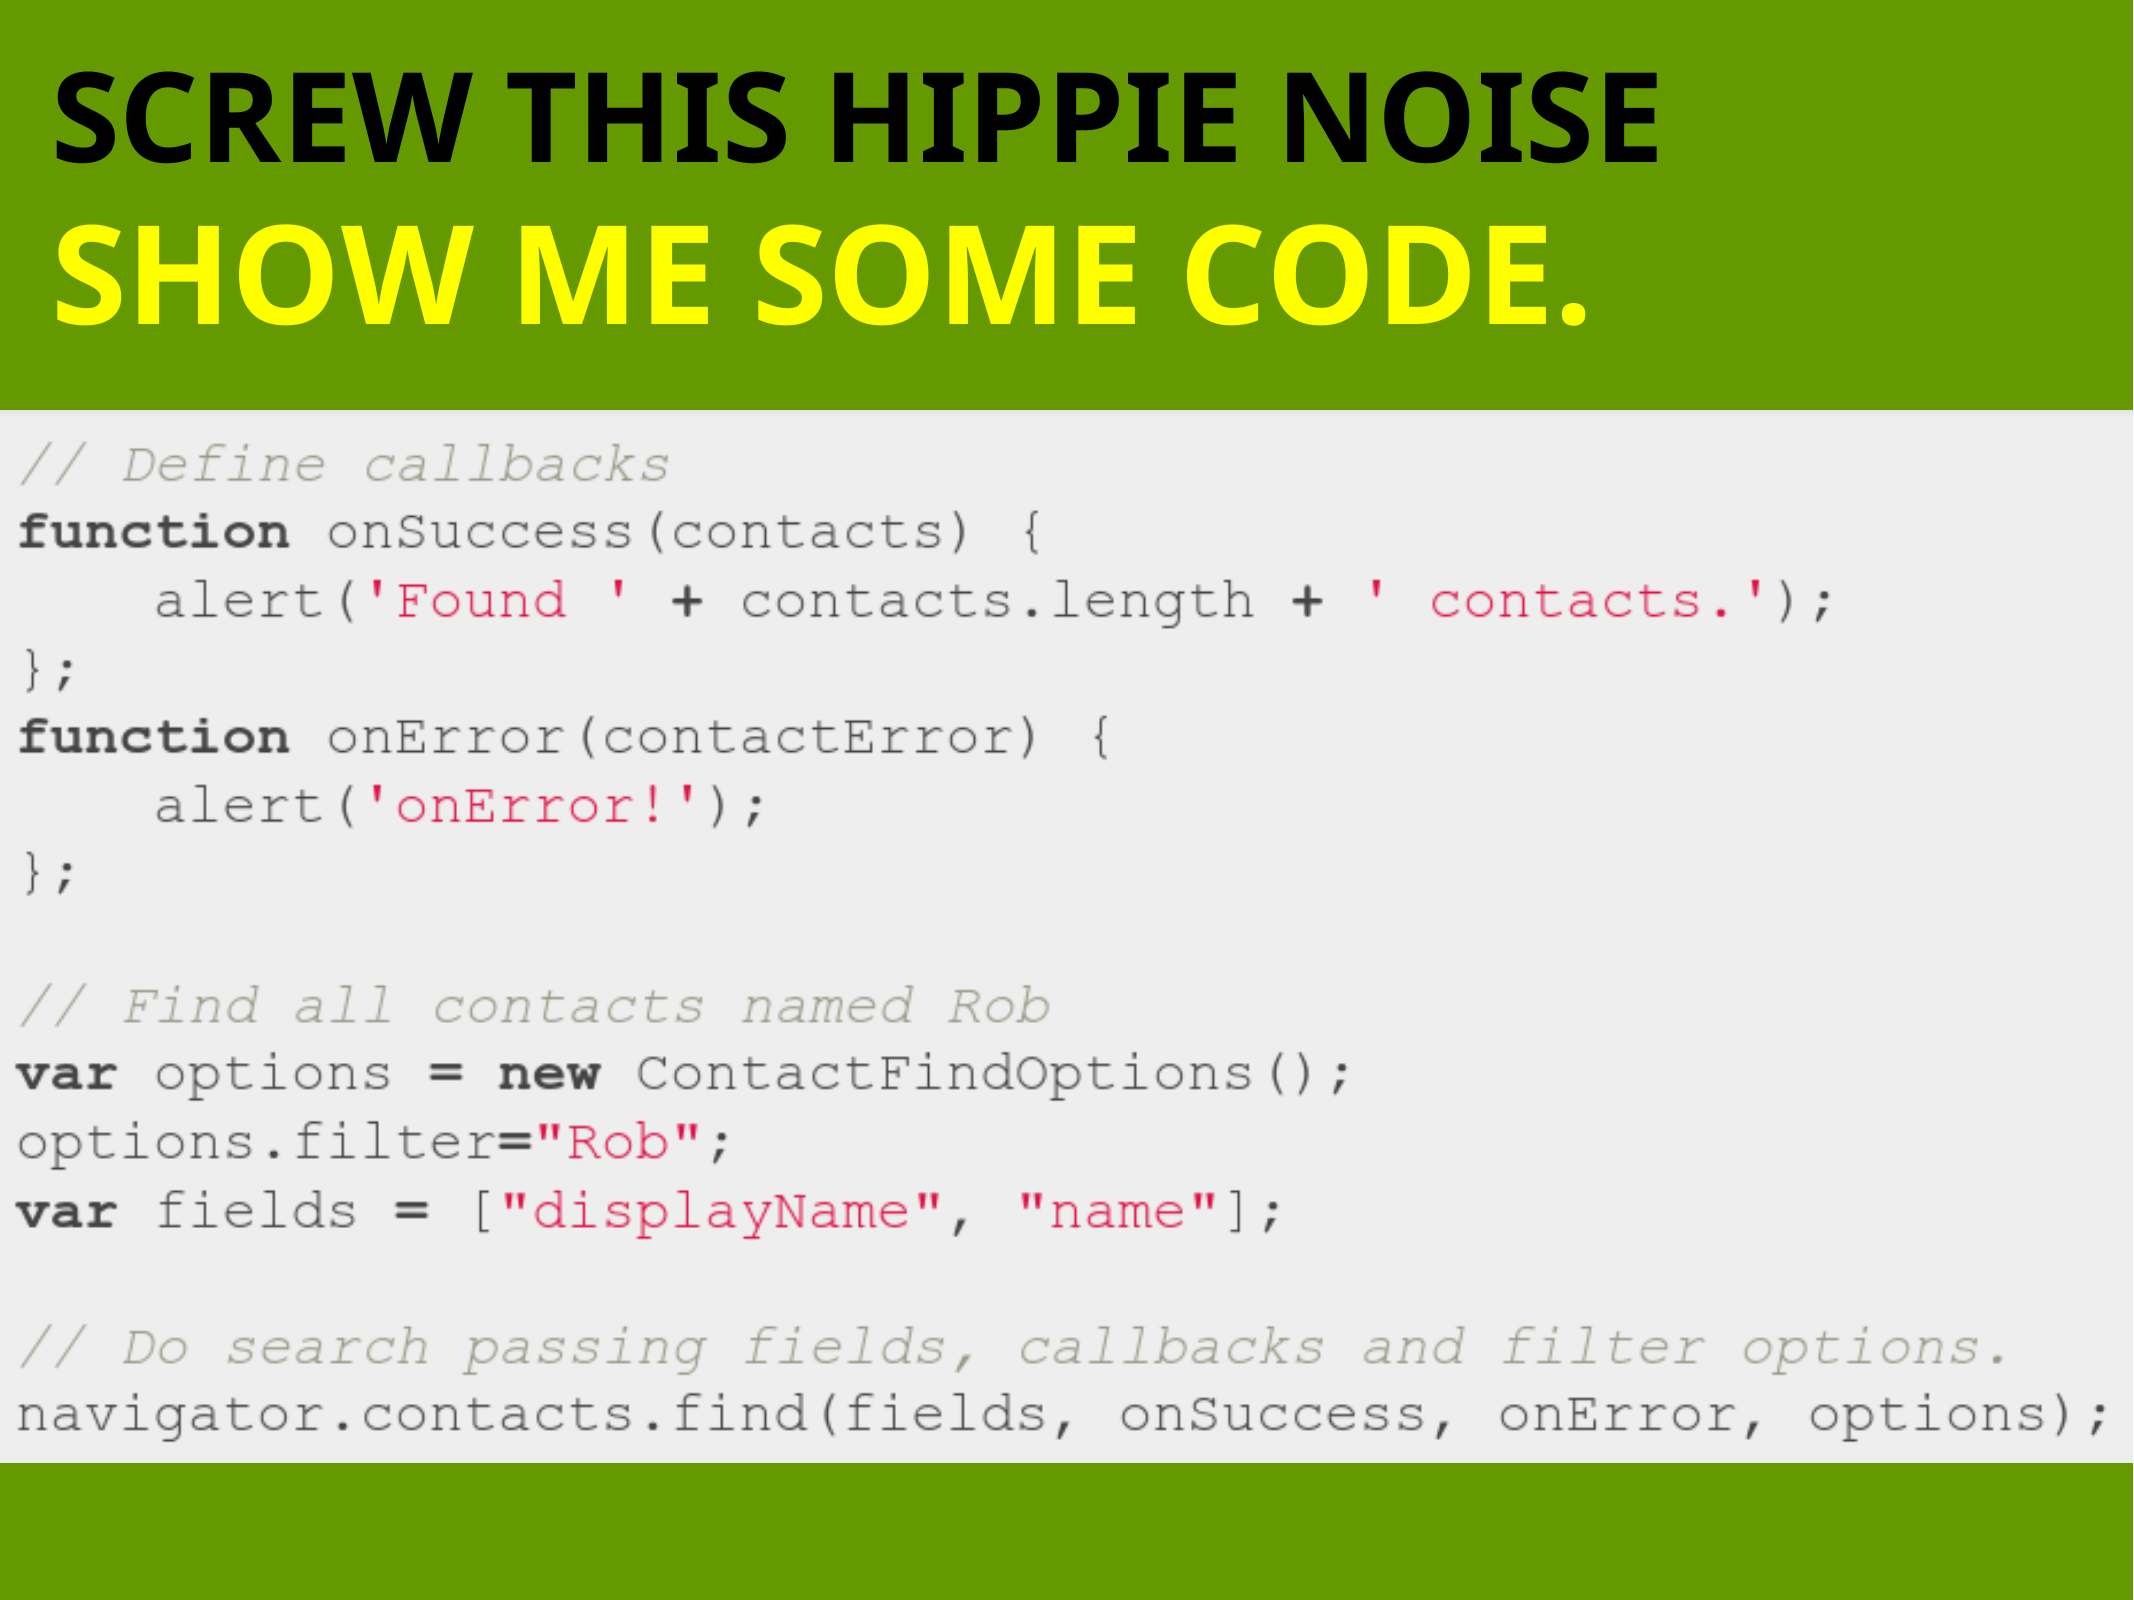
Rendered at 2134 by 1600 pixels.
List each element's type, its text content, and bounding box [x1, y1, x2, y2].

text_box SCREW THIS HIPPIE NOISE SHOW ME SOME CODE. [41, 37, 2063, 410]
picture [0, 410, 2134, 1463]
